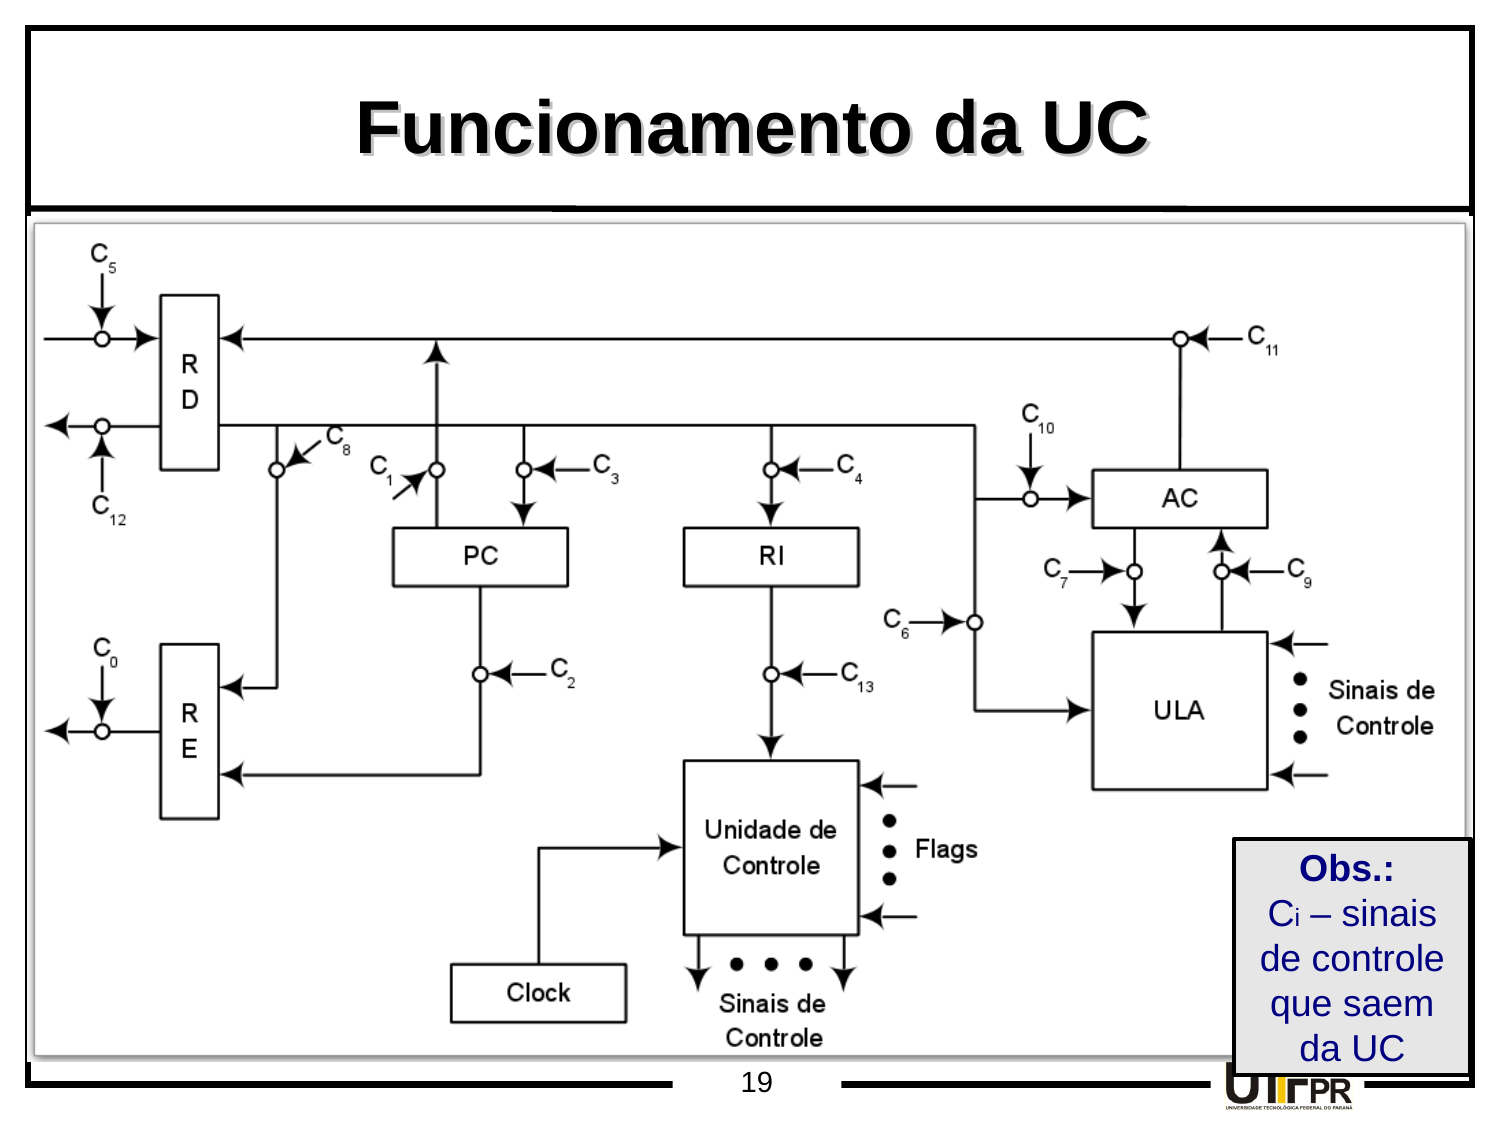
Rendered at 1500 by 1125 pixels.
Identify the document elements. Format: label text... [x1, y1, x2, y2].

picture [27, 216, 1473, 1110]
title Funcionamento da UC [29, 85, 1477, 180]
text_box Obs.: Ci – sinais de controle que saem da UC [1234, 838, 1471, 1075]
